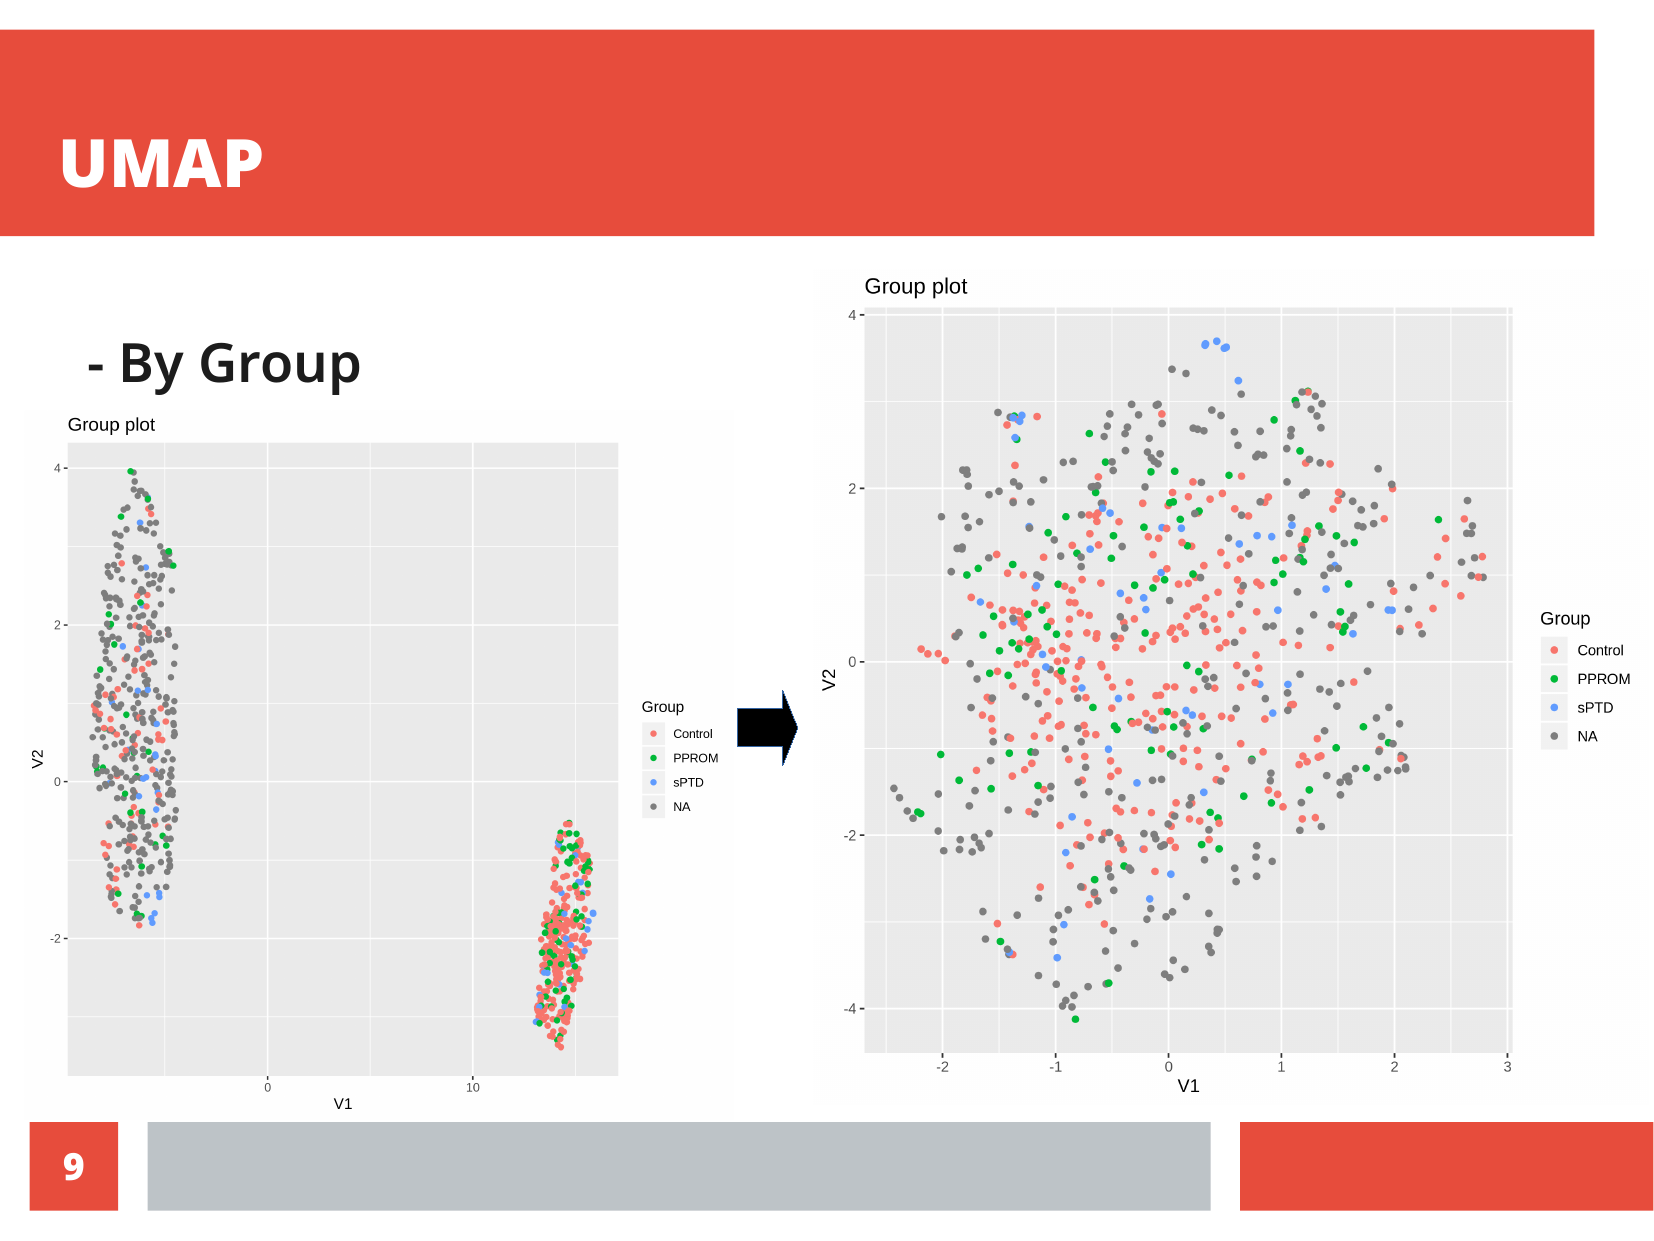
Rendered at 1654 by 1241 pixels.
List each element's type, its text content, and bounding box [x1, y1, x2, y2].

text_box [737, 690, 798, 766]
list - By Group [59, 324, 813, 1093]
picture [24, 410, 734, 1120]
title UMAP [59, 59, 1595, 207]
picture [813, 269, 1649, 1105]
